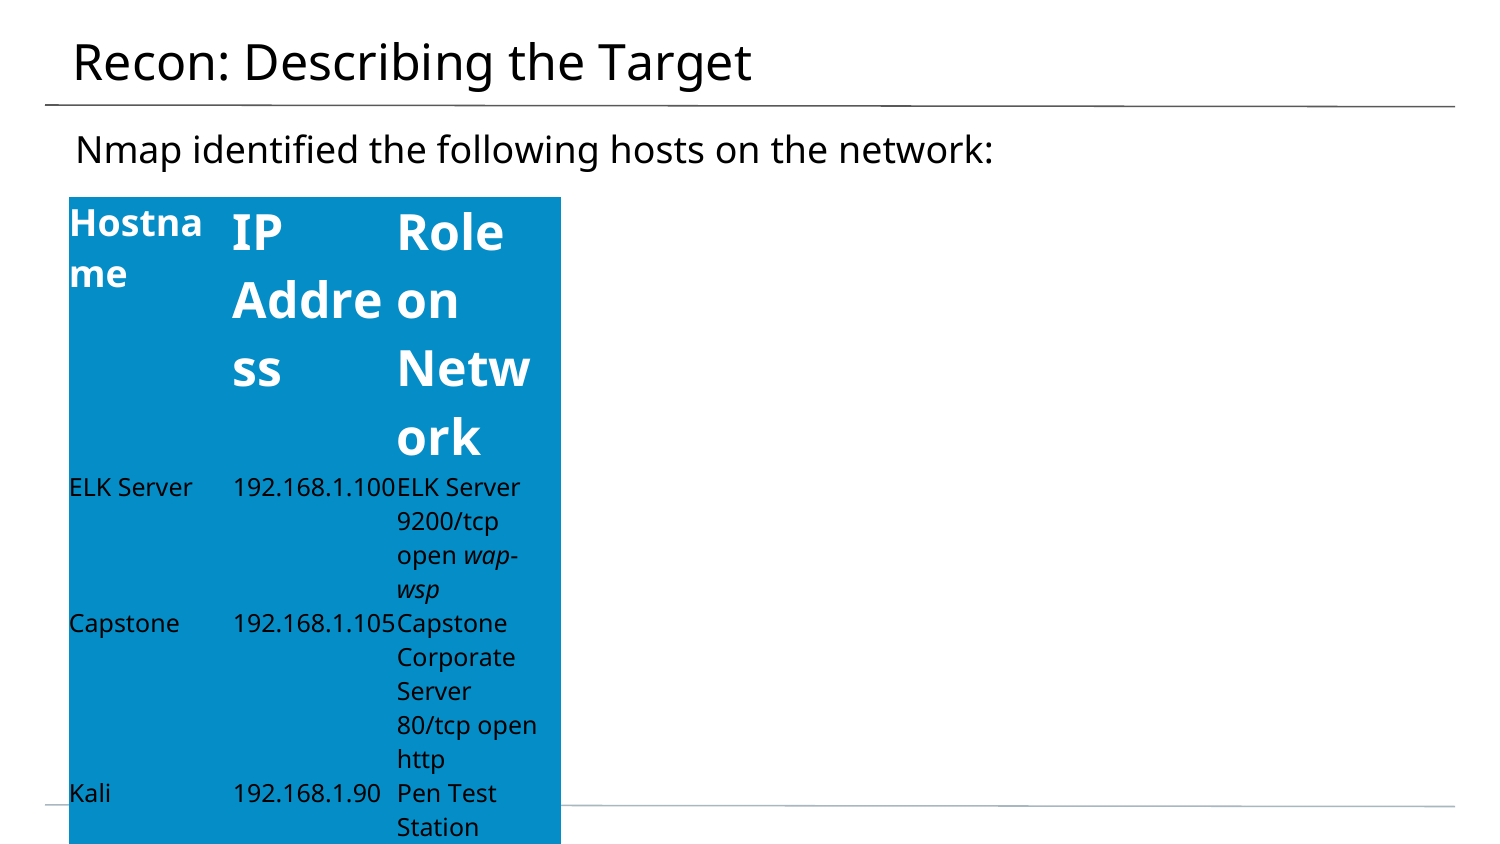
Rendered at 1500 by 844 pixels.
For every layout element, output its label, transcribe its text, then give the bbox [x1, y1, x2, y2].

table_cell Capstone Corporate Server 80/tcp open http [397, 606, 561, 776]
table_header Hostname [69, 197, 233, 470]
table_cell 192.168.1.90 [233, 776, 397, 844]
table_cell 192.168.1.105 [233, 606, 397, 776]
table_header IP Address [233, 197, 397, 470]
table_cell Kali [69, 776, 233, 844]
table_header Role on Network [397, 197, 561, 470]
table_cell ELK Server 9200/tcp open wap-wsp [397, 470, 561, 606]
table_cell Capstone [69, 606, 233, 776]
subtitle Nmap identified the following hosts on the network: [0, 110, 1500, 171]
table_cell Pen Test Station 22/tcp open ssh [397, 776, 561, 844]
title Recon: Describing the Target [0, 0, 1500, 88]
table_cell ELK Server [69, 470, 233, 606]
table_cell 192.168.1.100 [233, 470, 397, 606]
